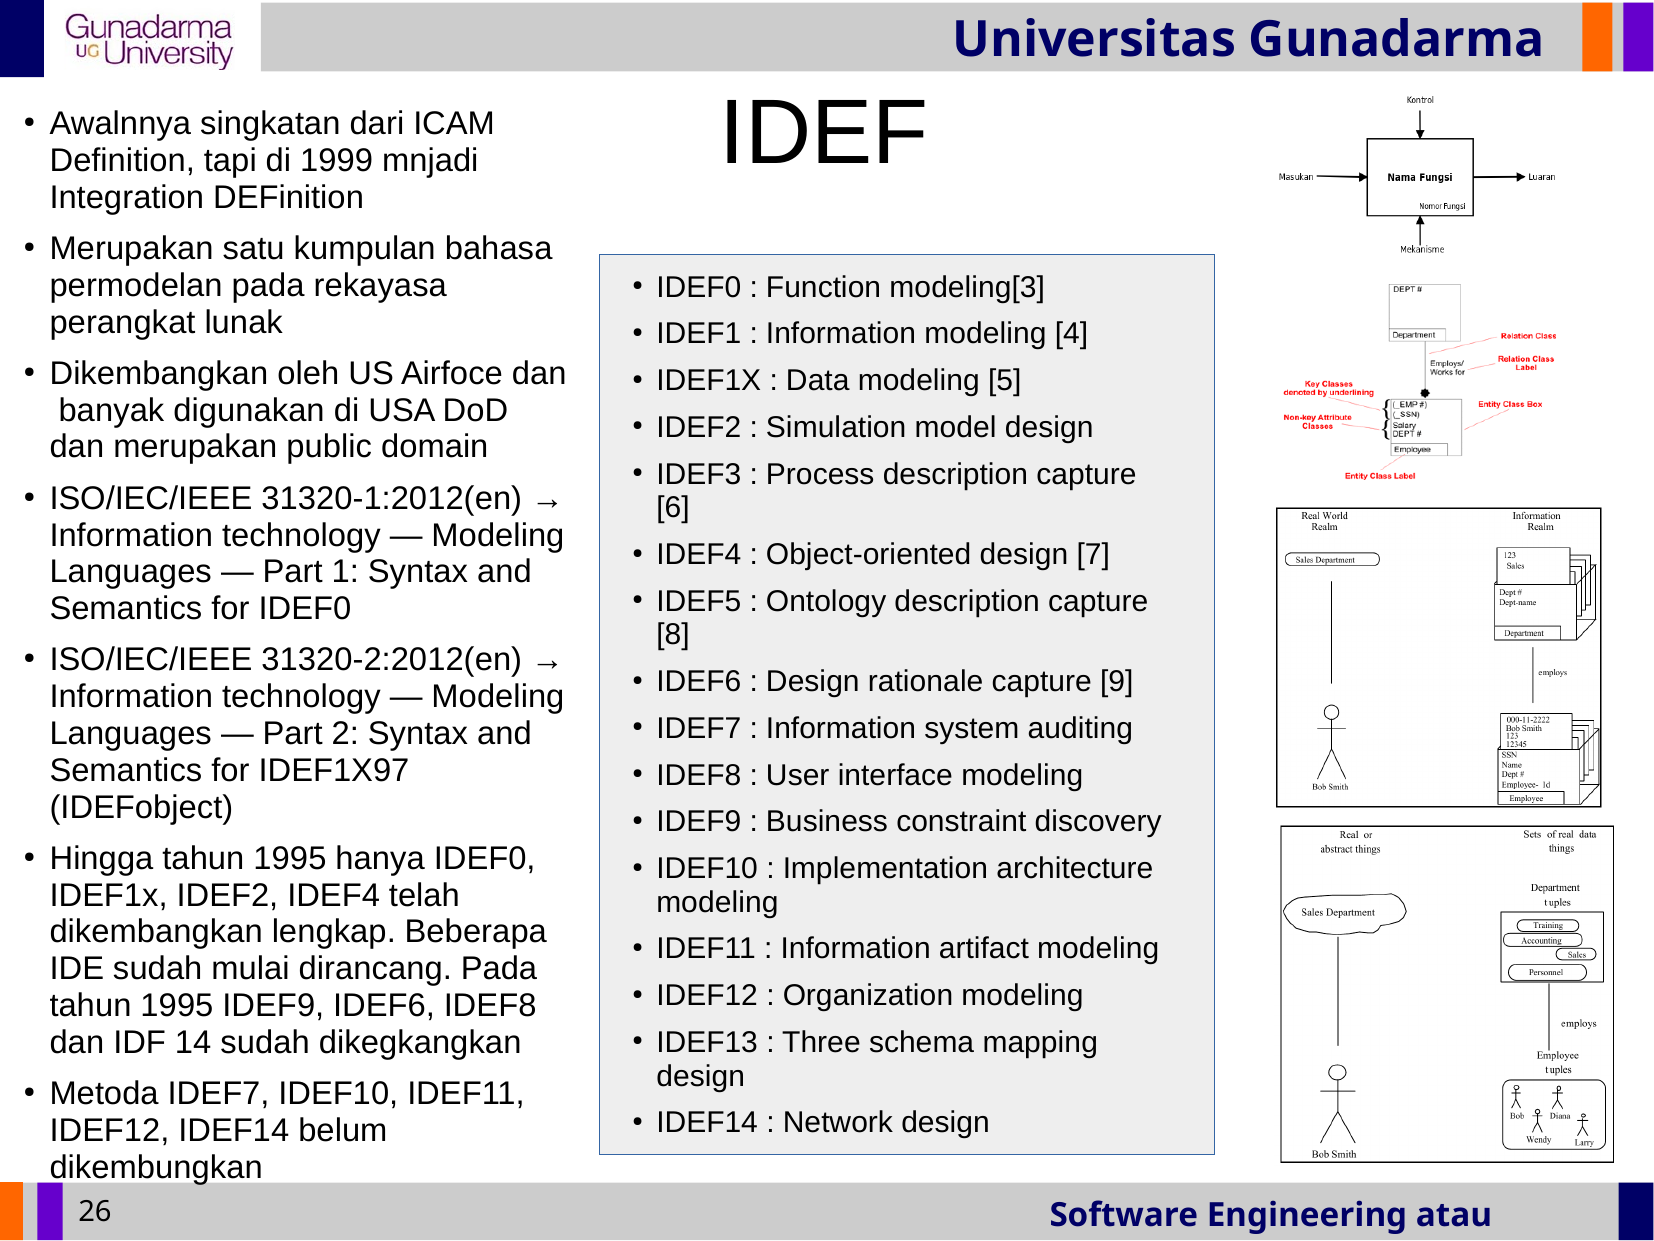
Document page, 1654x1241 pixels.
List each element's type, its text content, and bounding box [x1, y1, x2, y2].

picture [64, 0, 235, 70]
text_box [599, 254, 1215, 1155]
list IDEF0 : Function modeling[3] IDEF1 : Information modeling [4] IDEF1X : Data modeling [5] IDEF2 : Simulation model design IDEF3 : Process description capture [6] IDEF4 : Object-oriented design [7] IDEF5 : Ontology description capture [8] IDEF6 : Design rationale capture [9] IDEF7 : Information system auditing IDEF8 : User interface modeling IDEF9 : Business constraint discovery IDEF10 : Implementation architecture modeling IDEF11 : Information artifact modeling IDEF12 : Organization modeling IDEF13 : Three schema mapping design IDEF14 : Network design [624, 270, 1170, 1141]
picture [1274, 506, 1605, 811]
picture [1274, 89, 1556, 256]
list Awalnnya singkatan dari ICAM Definition, tapi di 1999 mnjadi Integration DEFinition Merupakan satu kumpulan bahasa permodelan pada rekayasa perangkat lunak Dikembangkan oleh US Airfoce dan banyak digunakan di USA DoD dan merupakan public domain ISO/IEC/IEEE 31320-1:2012(en) → Information technology — Modeling Languages — Part 1: Syntax and Semantics for IDEF0 ISO/IEC/IEEE 31320-2:2012(en) → Information technology — Modeling Languages — Part 2: Syntax and Semantics for IDEF1X97 (IDEFobject) Hingga tahun 1995 hanya IDEF0, IDEF1x, IDEF2, IDEF4 telah dikembangkan lengkap. Beberapa IDE sudah mulai dirancang. Pada tahun 1995 IDEF9, IDEF6, IDEF8 dan IDF 14 sudah dikegkangkan Metoda IDEF7, IDEF10, IDEF11, IDEF12, IDEF14 belum dikembungkan [14, 104, 570, 1200]
picture [1274, 824, 1620, 1166]
title IDEF [673, 68, 975, 196]
picture [1283, 284, 1556, 481]
